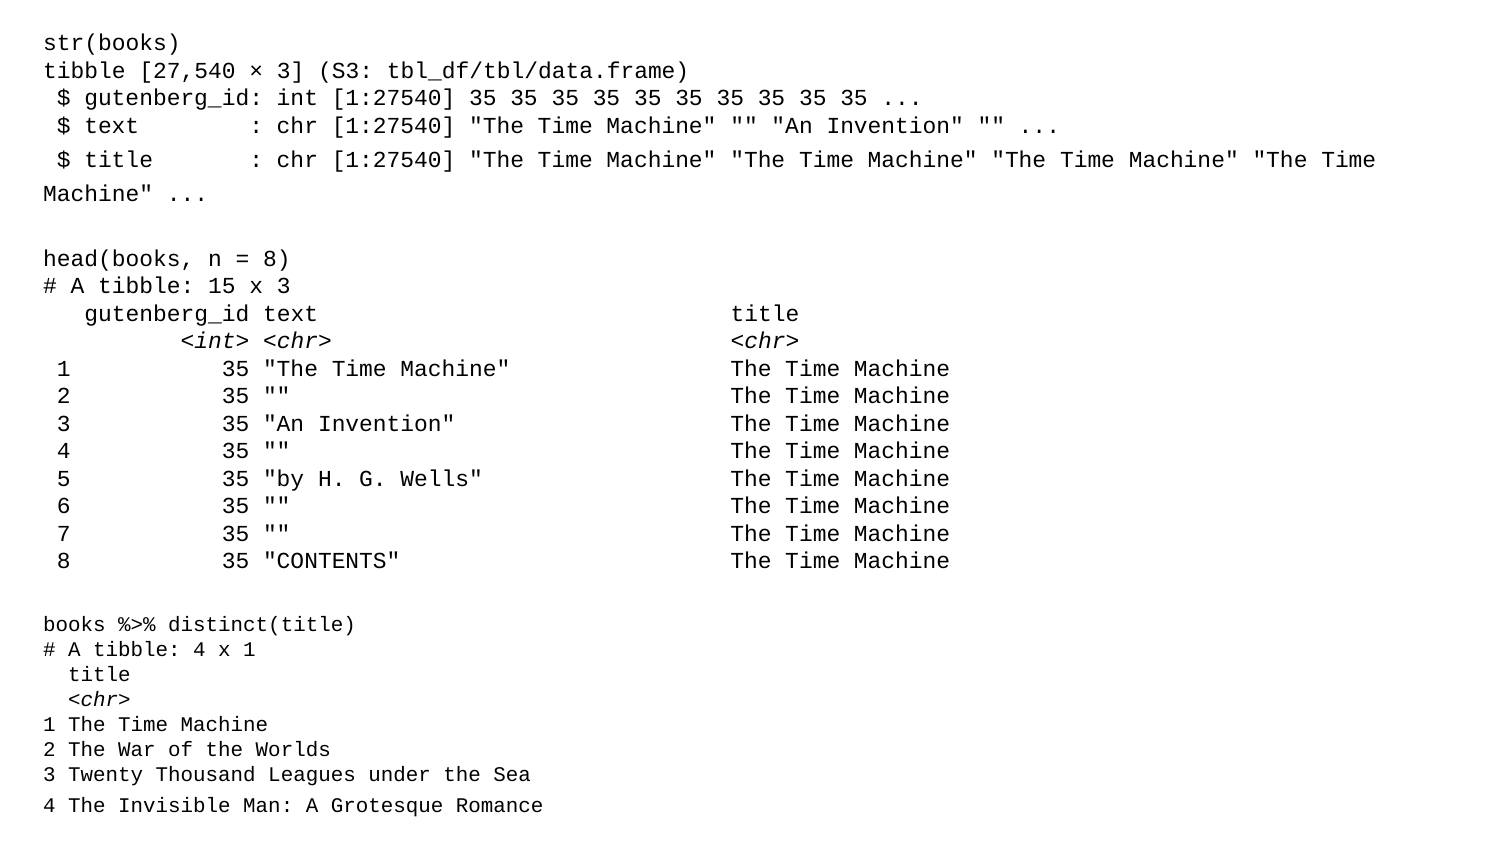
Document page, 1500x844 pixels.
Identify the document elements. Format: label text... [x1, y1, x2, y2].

text_box str(books) tibble [27,540 × 3] (S3: tbl_df/tbl/data.frame) $ gutenberg_id: int [1:27540] 35 35 35 35 35 35 35 35 35 35 ... $ text : chr [1:27540] "The Time Machine" "" "An Invention" "" ... $ title : chr [1:27540] "The Time Machine" "The Time Machine" "The Time Machine" "The Time Machine" ... head(books, n = 8) # A tibble: 15 x 3 gutenberg_id text title <int> <chr> <chr> 1 35 "The Time Machine" The Time Machine 2 35 "" The Time Machine 3 35 "An Invention" The Time Machine 4 35 "" The Time Machine 5 35 "by H. G. Wells" The Time Machine 6 35 "" The Time Machine 7 35 "" The Time Machine 8 35 "CONTENTS" The Time Machine books %>% distinct(title) # A tibble: 4 x 1 title <chr> 1 The Time Machine 2 The War of the Worlds 3 Twenty Thousand Leagues under the Sea 4 The Invisible Man: A Grotesque Romance [28, 12, 1472, 833]
